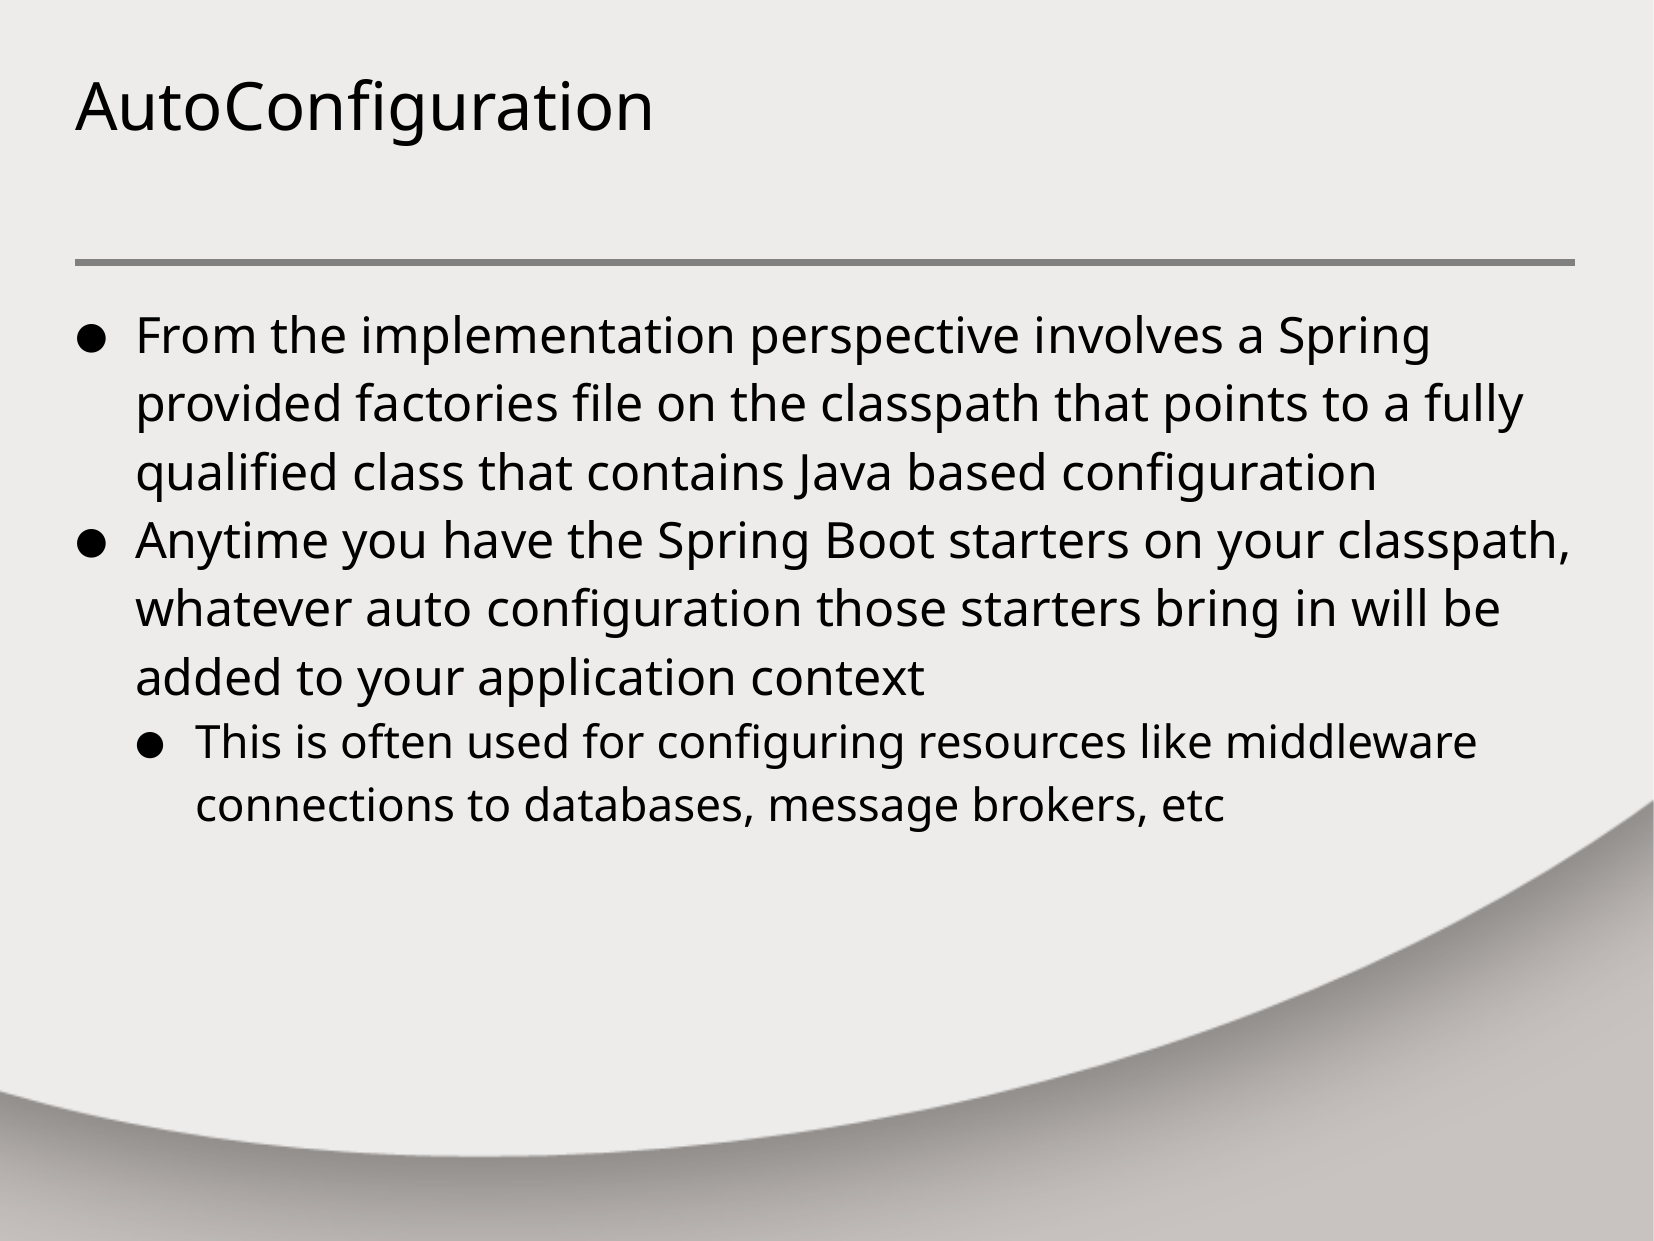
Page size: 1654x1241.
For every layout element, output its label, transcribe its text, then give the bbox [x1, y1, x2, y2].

list From the implementation perspective involves a Spring provided factories file on the classpath that points to a fully qualified class that contains Java based configuration Anytime you have the Spring Boot starters on your classpath, whatever auto configuration those starters bring in will be added to your application context This is often used for configuring resources like middleware connections to databases, message brokers, etc [75, 300, 1576, 1163]
title AutoConfiguration [75, 75, 1576, 226]
picture [0, 0, 1654, 1241]
